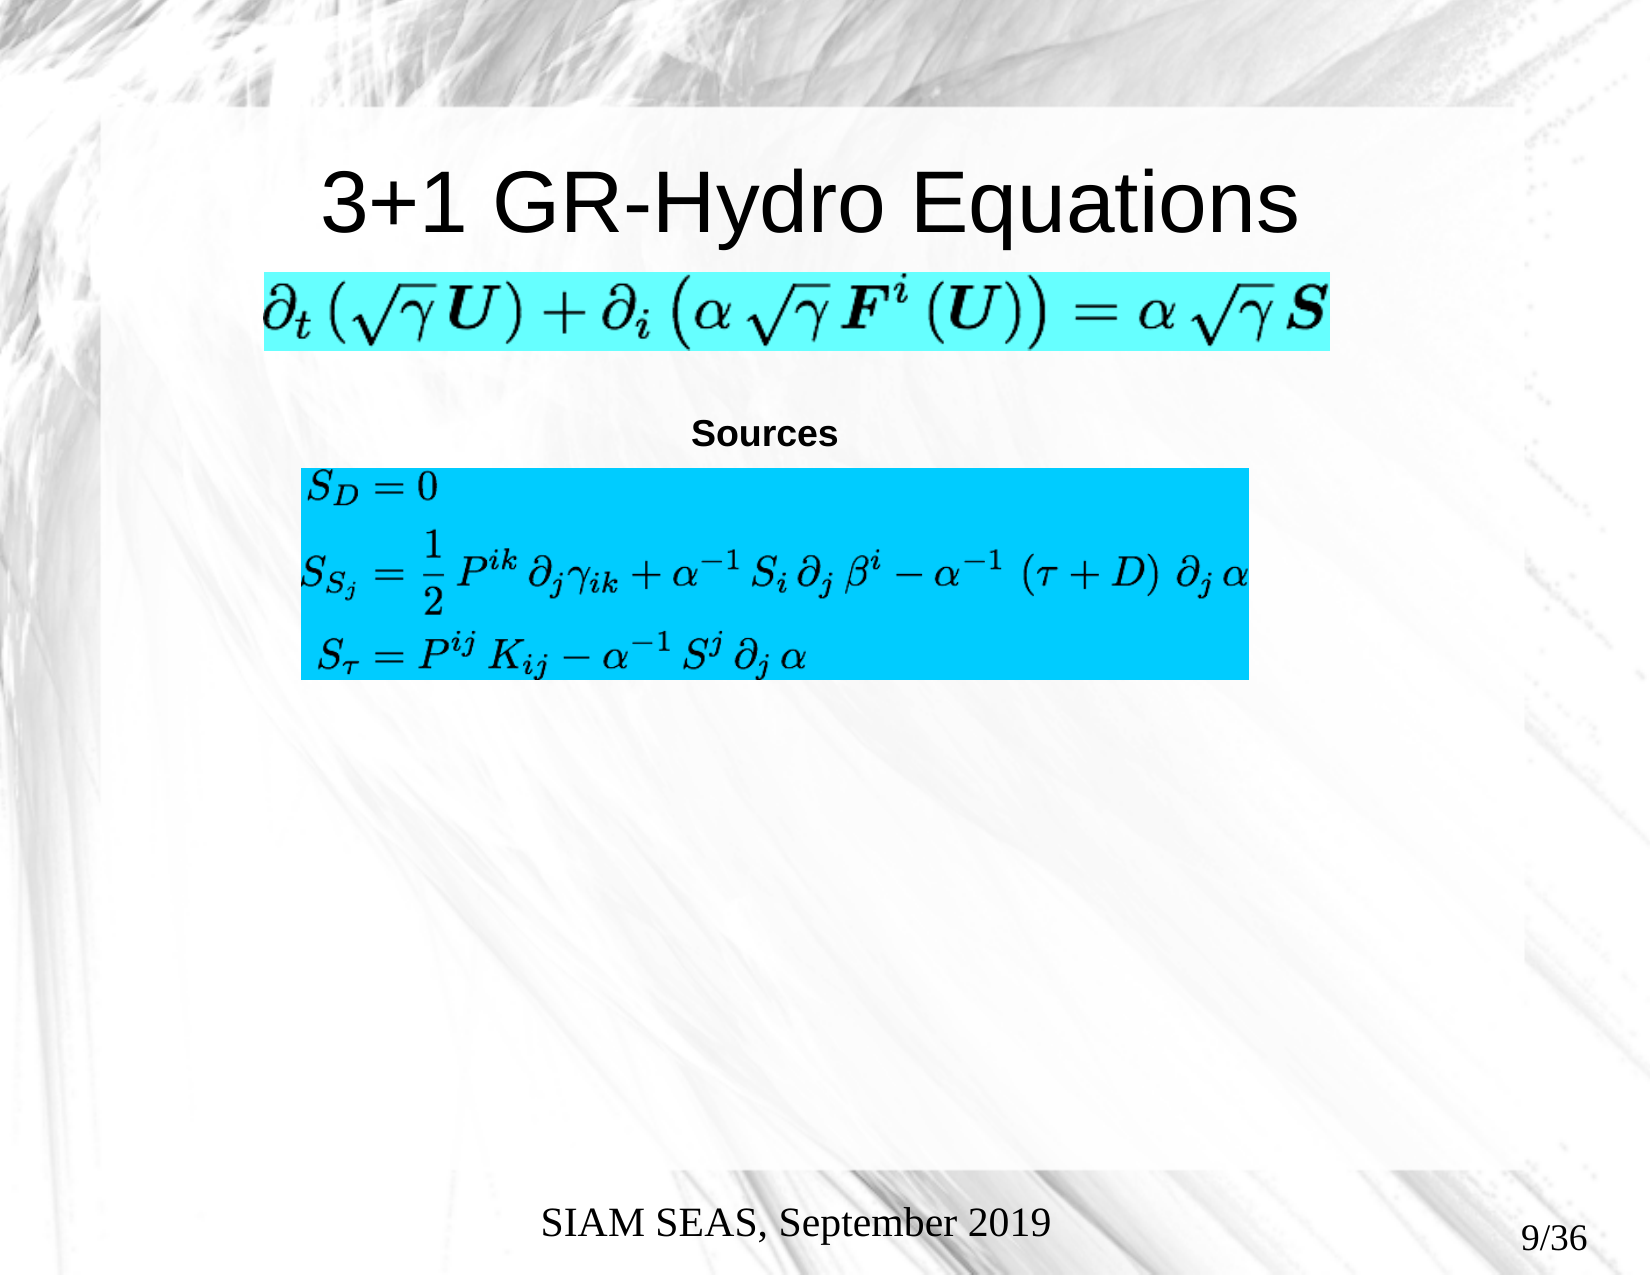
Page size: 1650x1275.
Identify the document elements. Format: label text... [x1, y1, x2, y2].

text_box Sources [435, 404, 1096, 462]
title 3+1 GR-Hydro Equations [117, 115, 1503, 288]
picture [0, 0, 1650, 1275]
